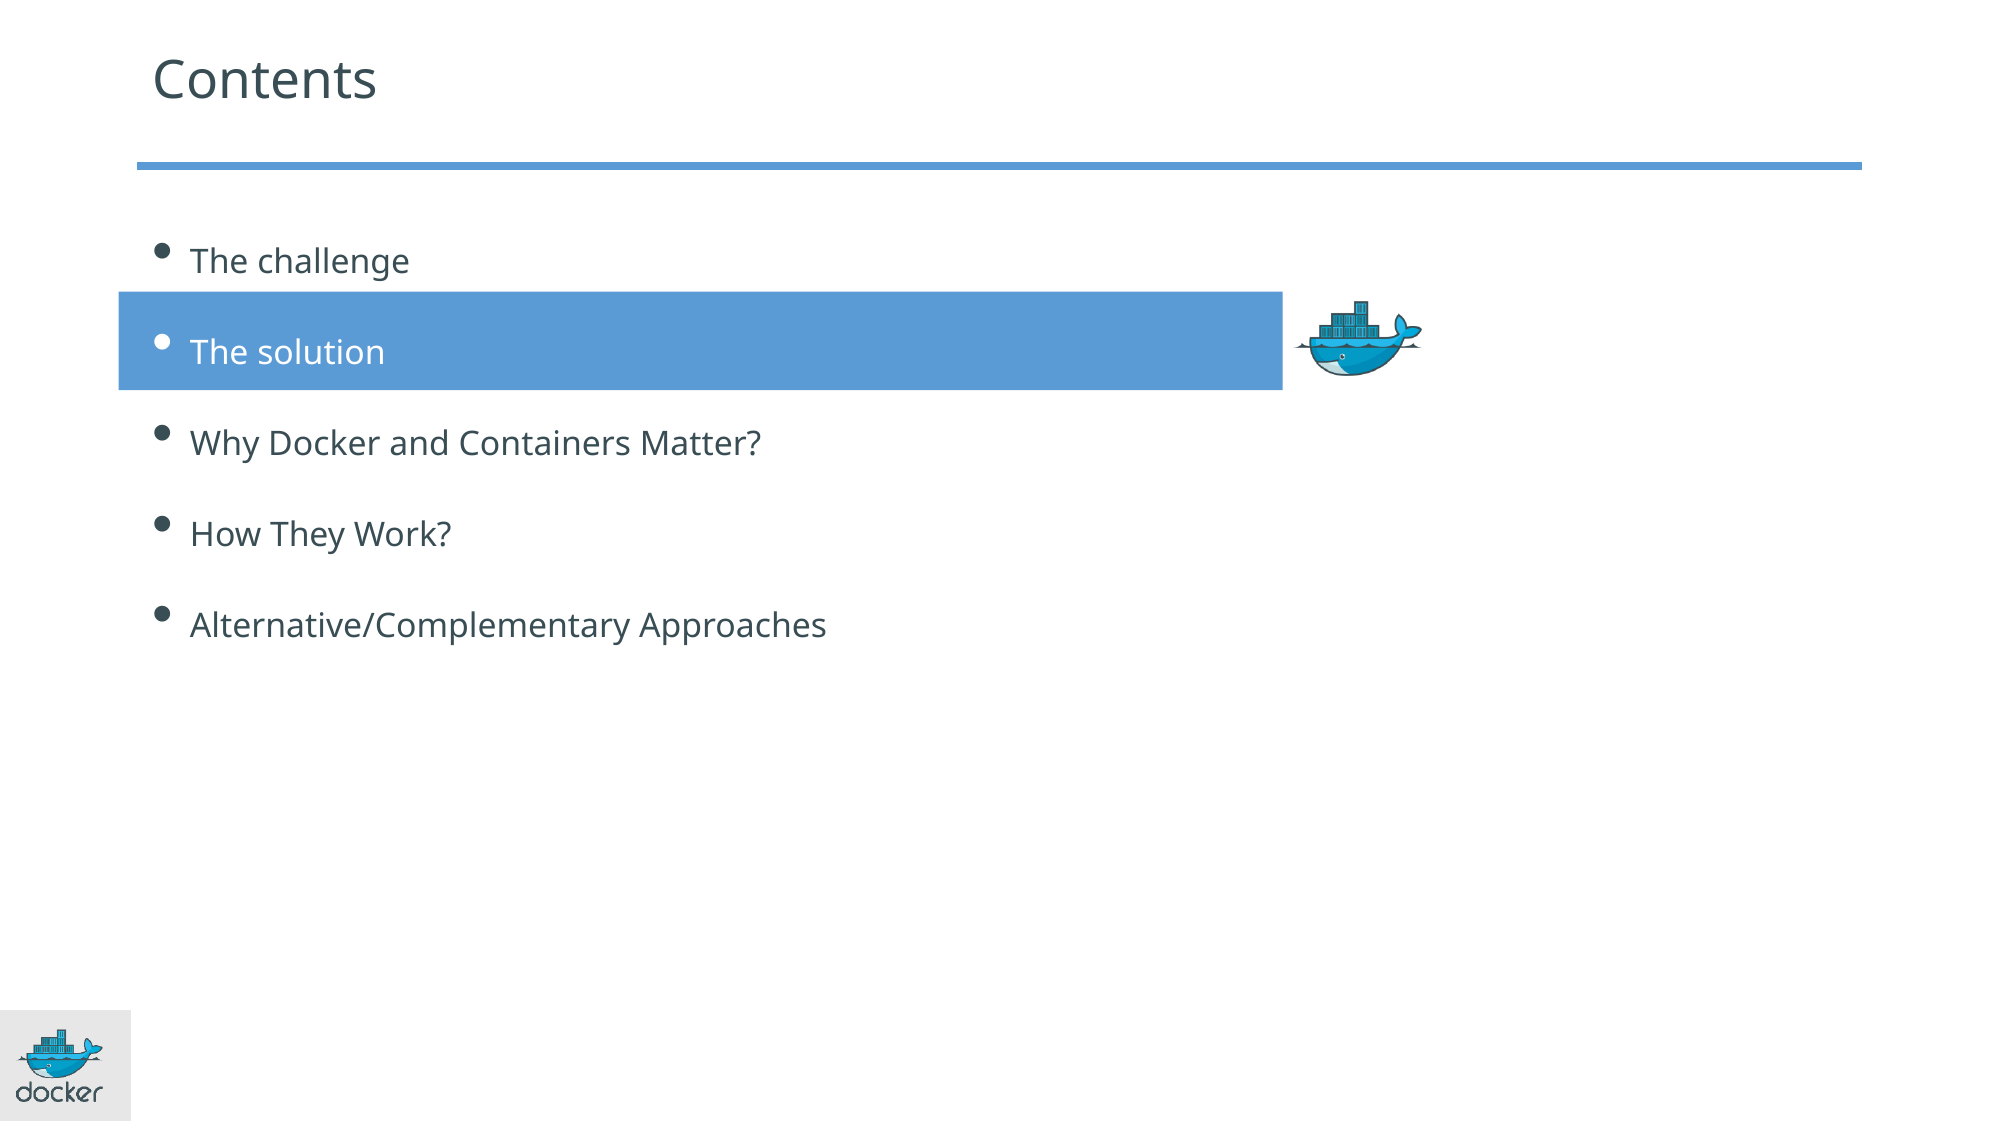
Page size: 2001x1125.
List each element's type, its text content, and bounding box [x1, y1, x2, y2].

list The challenge The solution Why Docker and Containers Matter? How They Work? Alternative/Complementary Approaches [137, 207, 1863, 1014]
text_box [118, 291, 137, 391]
title Contents [137, 22, 1863, 133]
picture [1293, 301, 1422, 376]
picture [0, 1010, 131, 1121]
